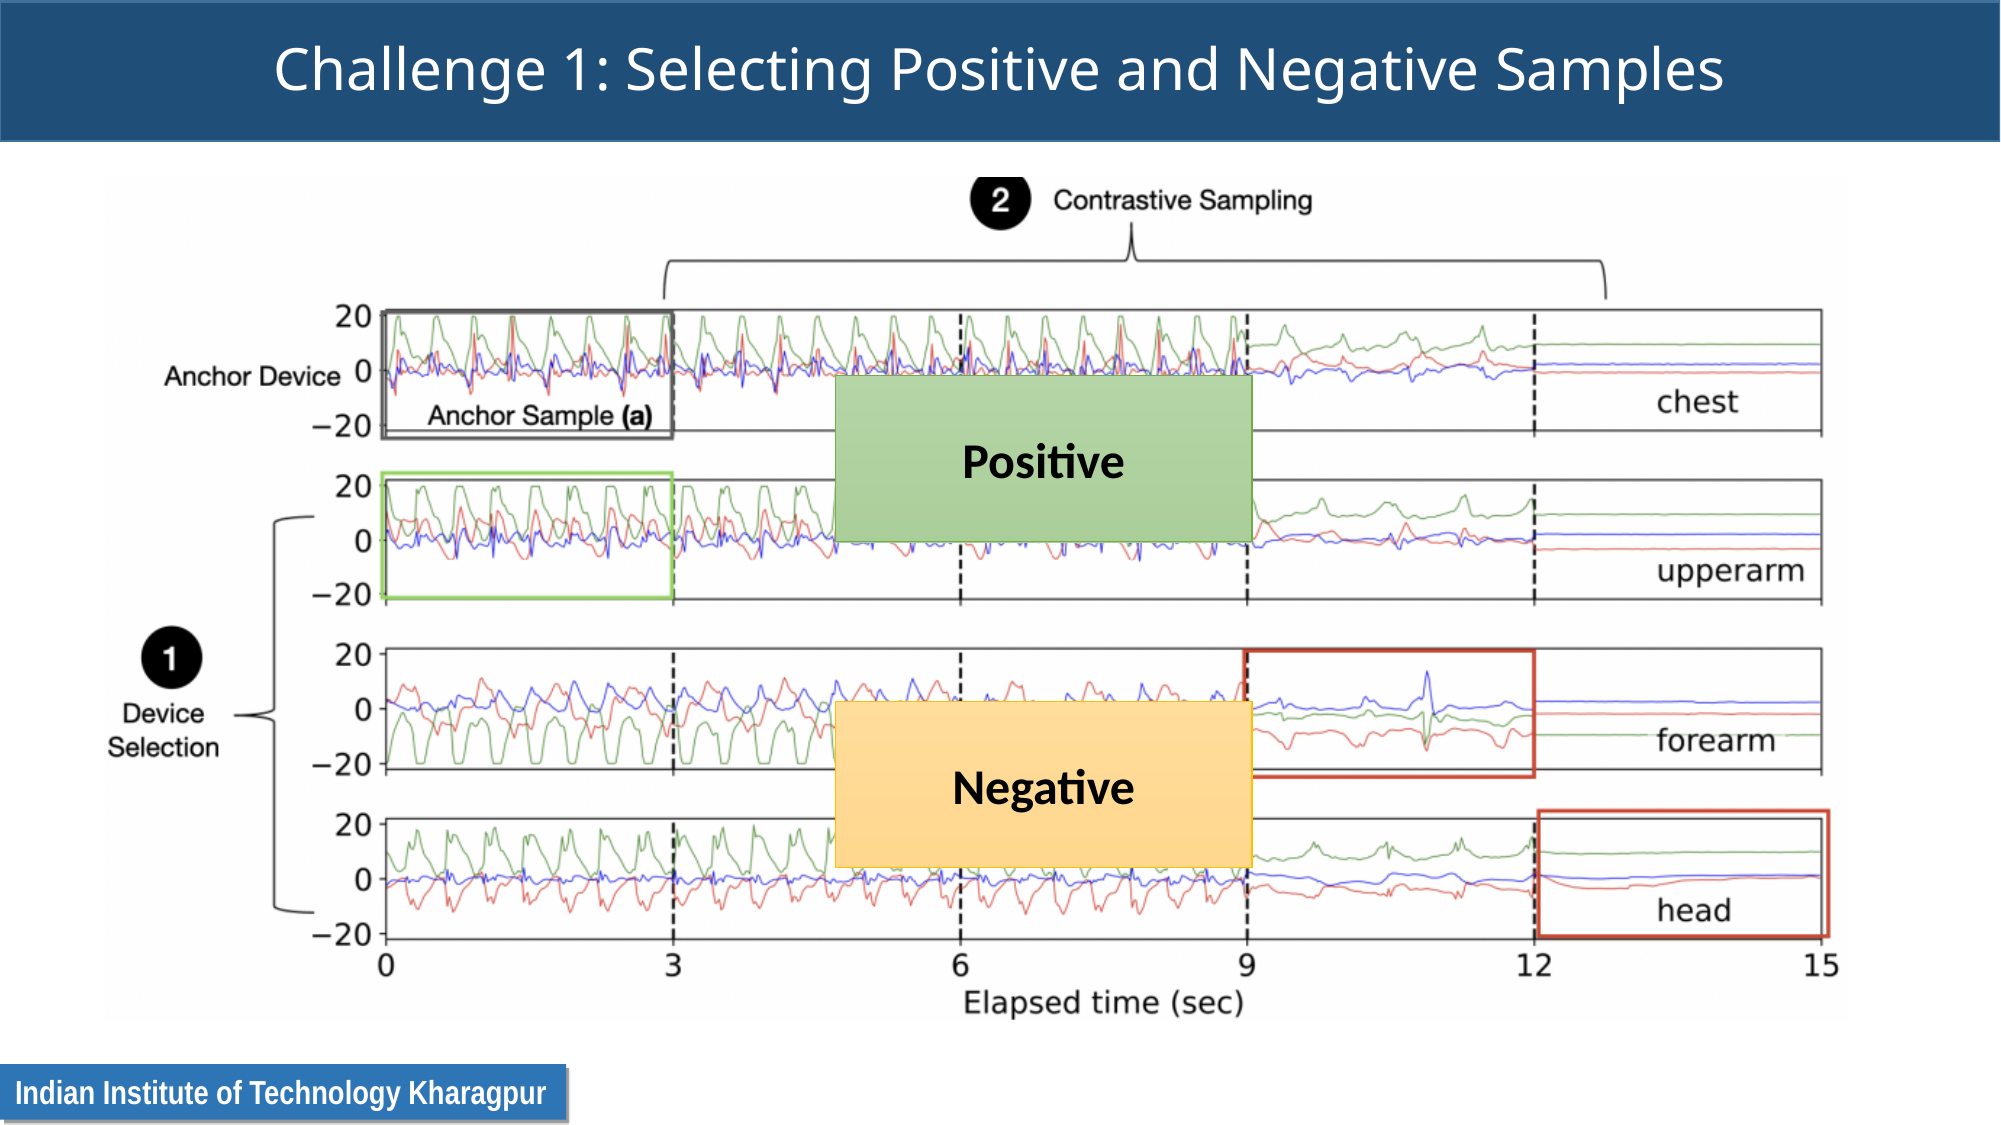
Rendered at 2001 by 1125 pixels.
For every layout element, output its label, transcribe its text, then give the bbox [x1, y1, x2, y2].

picture [104, 177, 1896, 1036]
text_box Positive [836, 375, 1252, 542]
text_box Negative [836, 701, 1252, 868]
title Challenge 1: Selecting Positive and Negative Samples [0, 1, 2000, 141]
